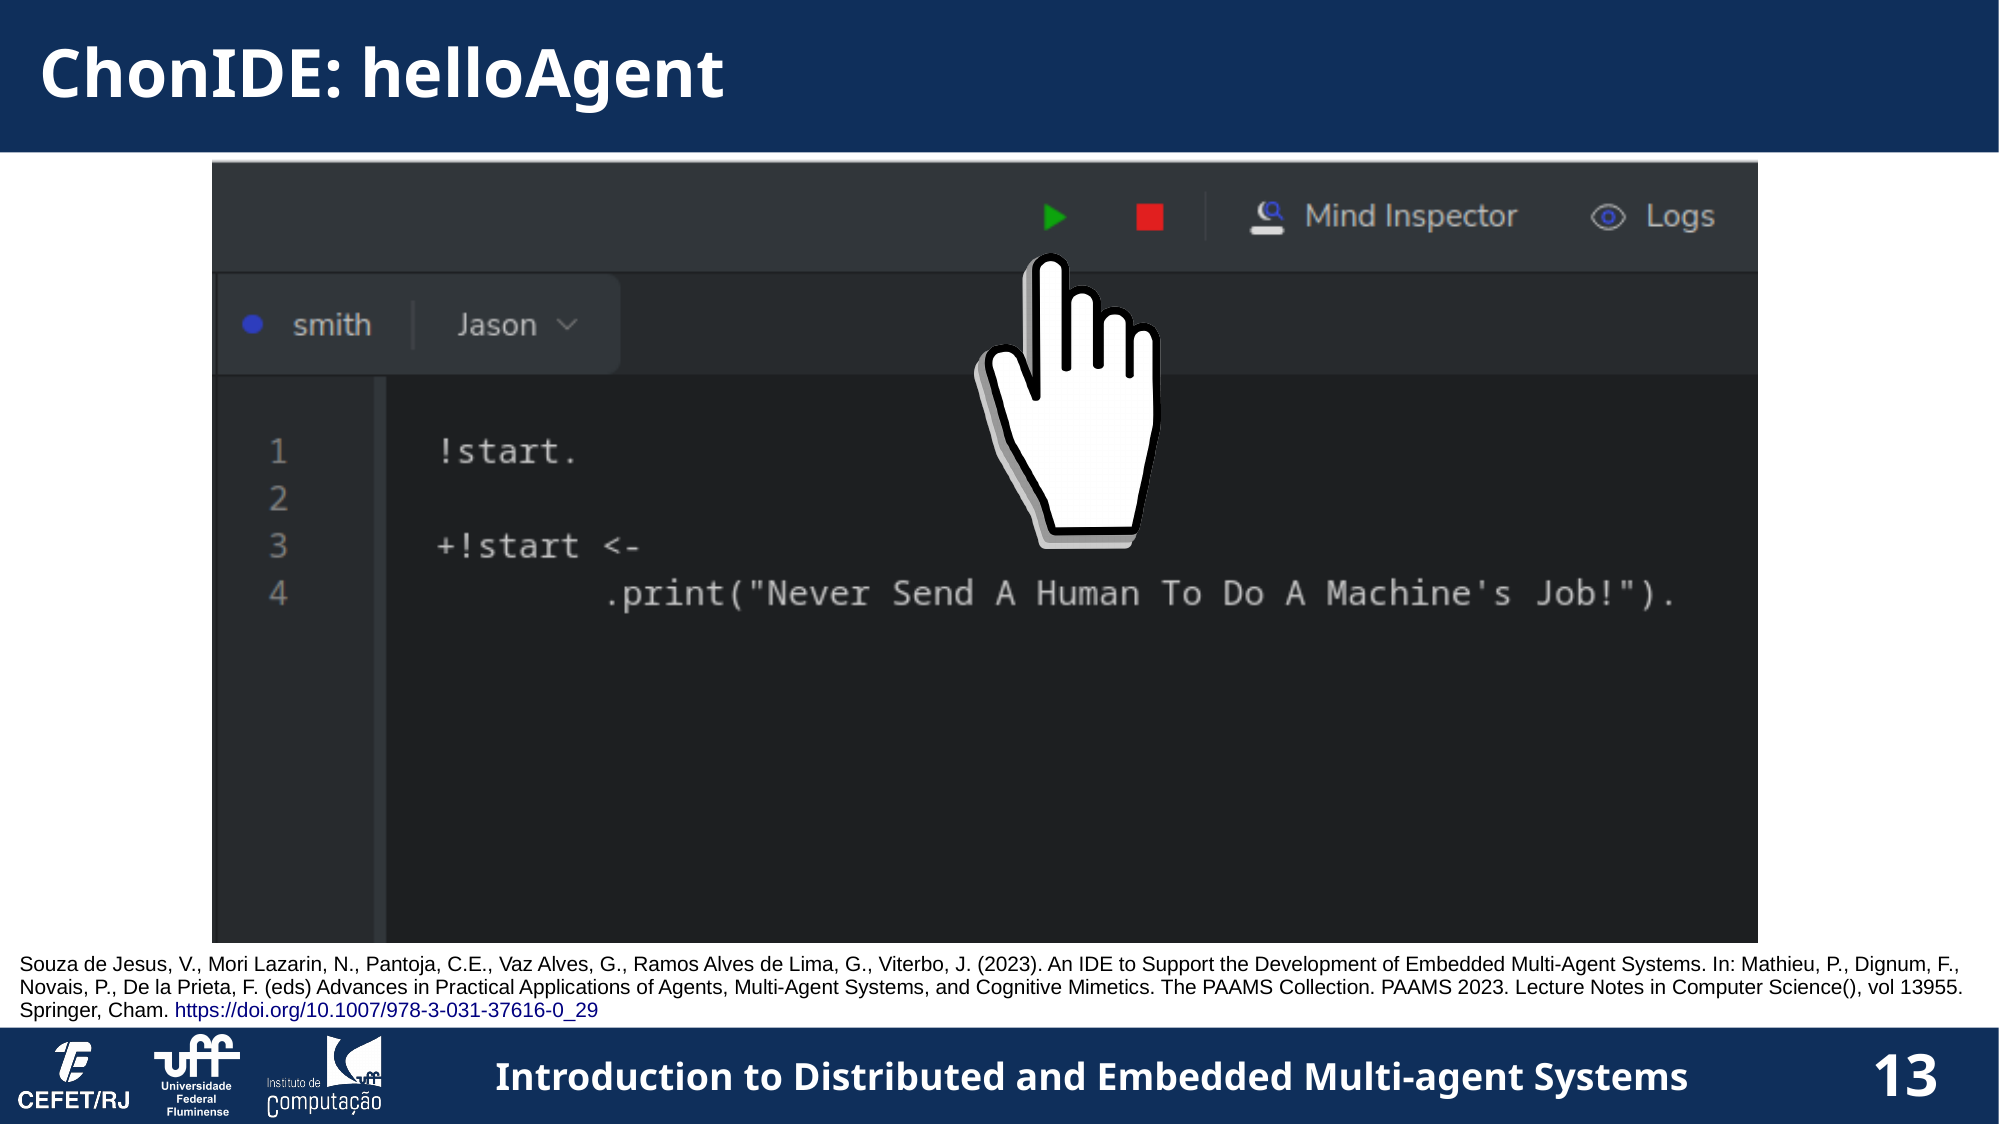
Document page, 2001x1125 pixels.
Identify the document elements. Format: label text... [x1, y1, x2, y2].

text_box ChonIDE: helloAgent [25, 23, 1998, 116]
picture [265, 1033, 383, 1118]
picture [153, 1033, 241, 1121]
picture [18, 1030, 129, 1125]
text_box Souza de Jesus, V., Mori Lazarin, N., Pantoja, C.E., Vaz Alves, G., Ramos Alves de Lima, G., Viterbo, J. (2023). An IDE to Support the Development of Embedded Multi-Agent Systems. In: Mathieu, P., Dignum, F., Novais, P., De la Prieta, F. (eds) Advances in Practical Applications of Agents, Multi-Agent Systems, and Cognitive Mimetics. The PAAMS Collection. PAAMS 2023. Lecture Notes in Computer Science(), vol 13955. Springer, Cham. https://doi.org/10.1007/978-3-031-37616-0_29 [4, 944, 1979, 1030]
picture [212, 159, 1758, 943]
